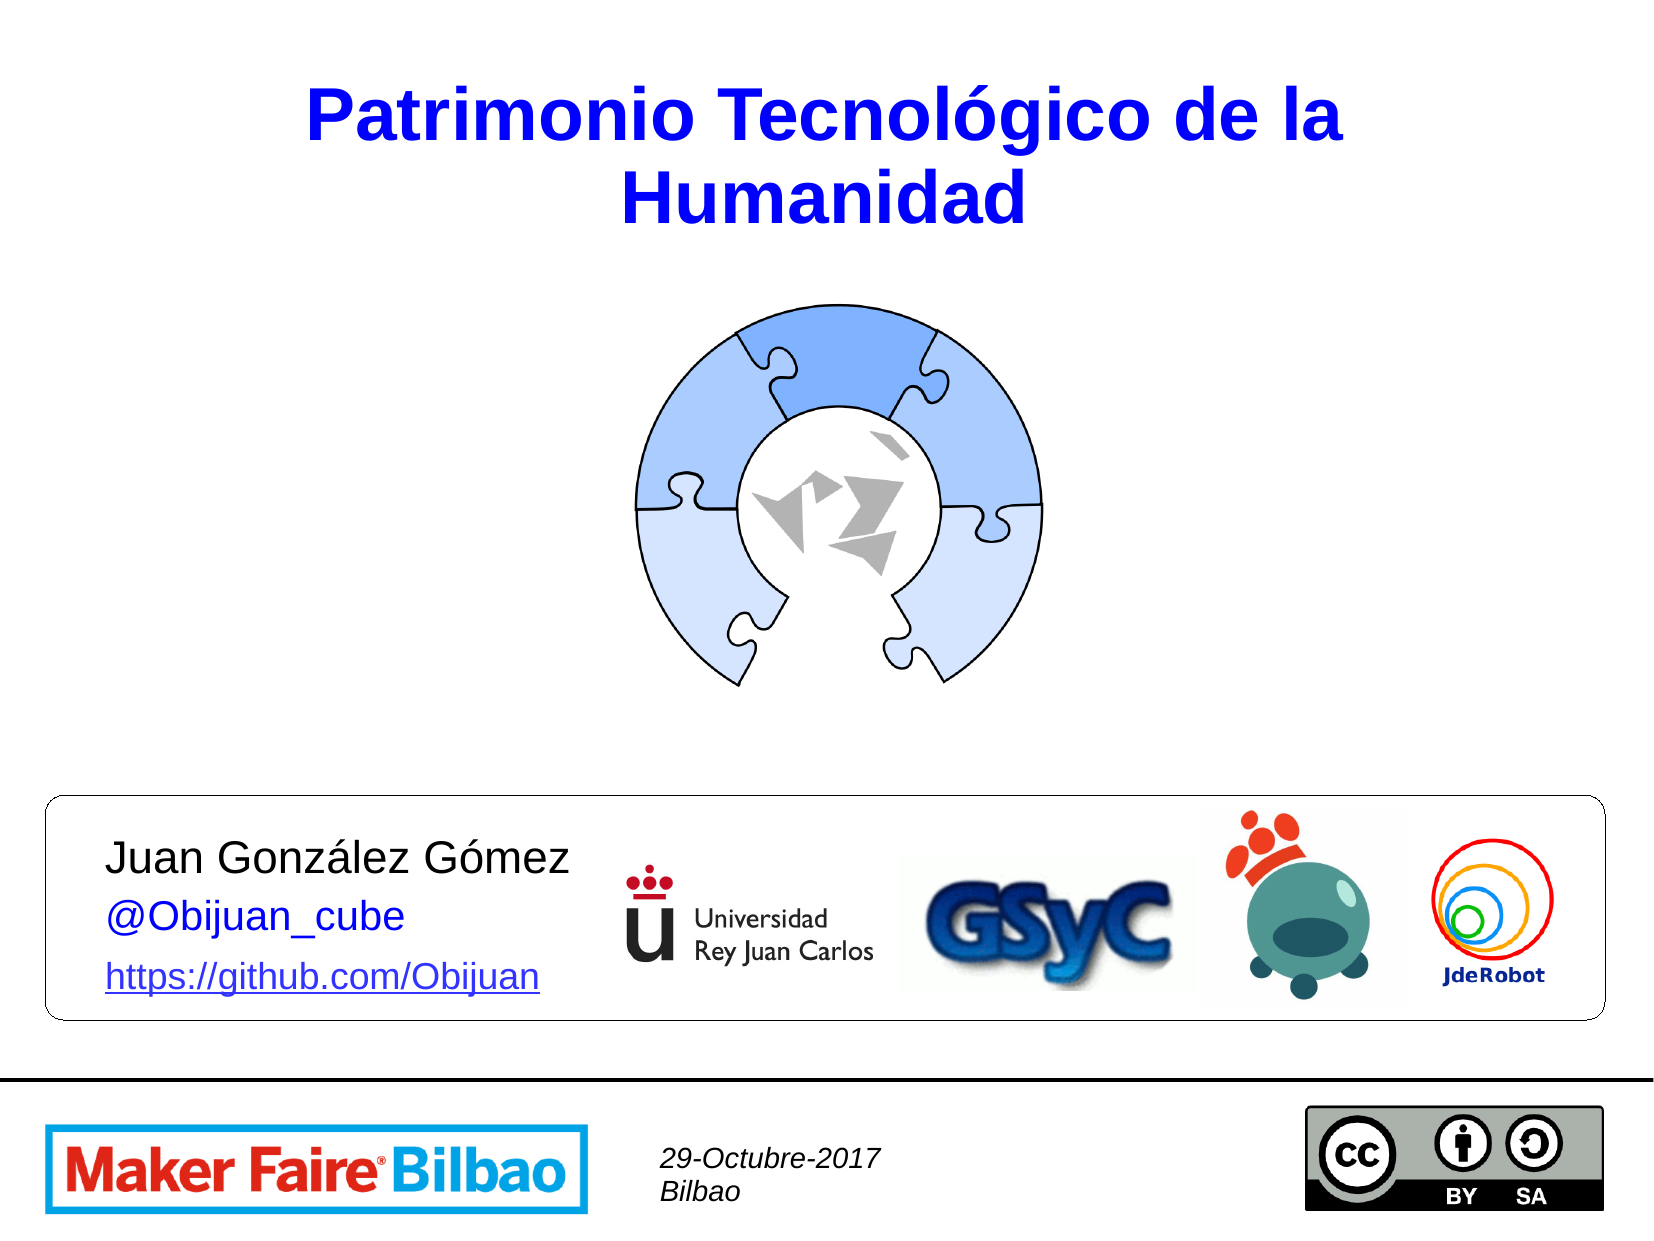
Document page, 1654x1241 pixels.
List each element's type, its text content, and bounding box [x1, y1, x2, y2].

title Patrimonio Tecnológico de la Humanidad [165, 45, 1486, 268]
picture [30, 1109, 601, 1228]
text_box https://github.com/Obijuan [90, 948, 556, 1006]
picture [610, 854, 886, 976]
picture [900, 854, 1196, 991]
picture [1200, 810, 1576, 1006]
text_box [45, 795, 1606, 1021]
text_box 29-Octubre-2017 Bilbao [645, 1101, 916, 1216]
picture [1305, 1094, 1604, 1221]
text_box Juan González Gómez [90, 825, 601, 916]
text_box @Obijuan_cube [90, 885, 451, 961]
picture [630, 299, 1051, 698]
